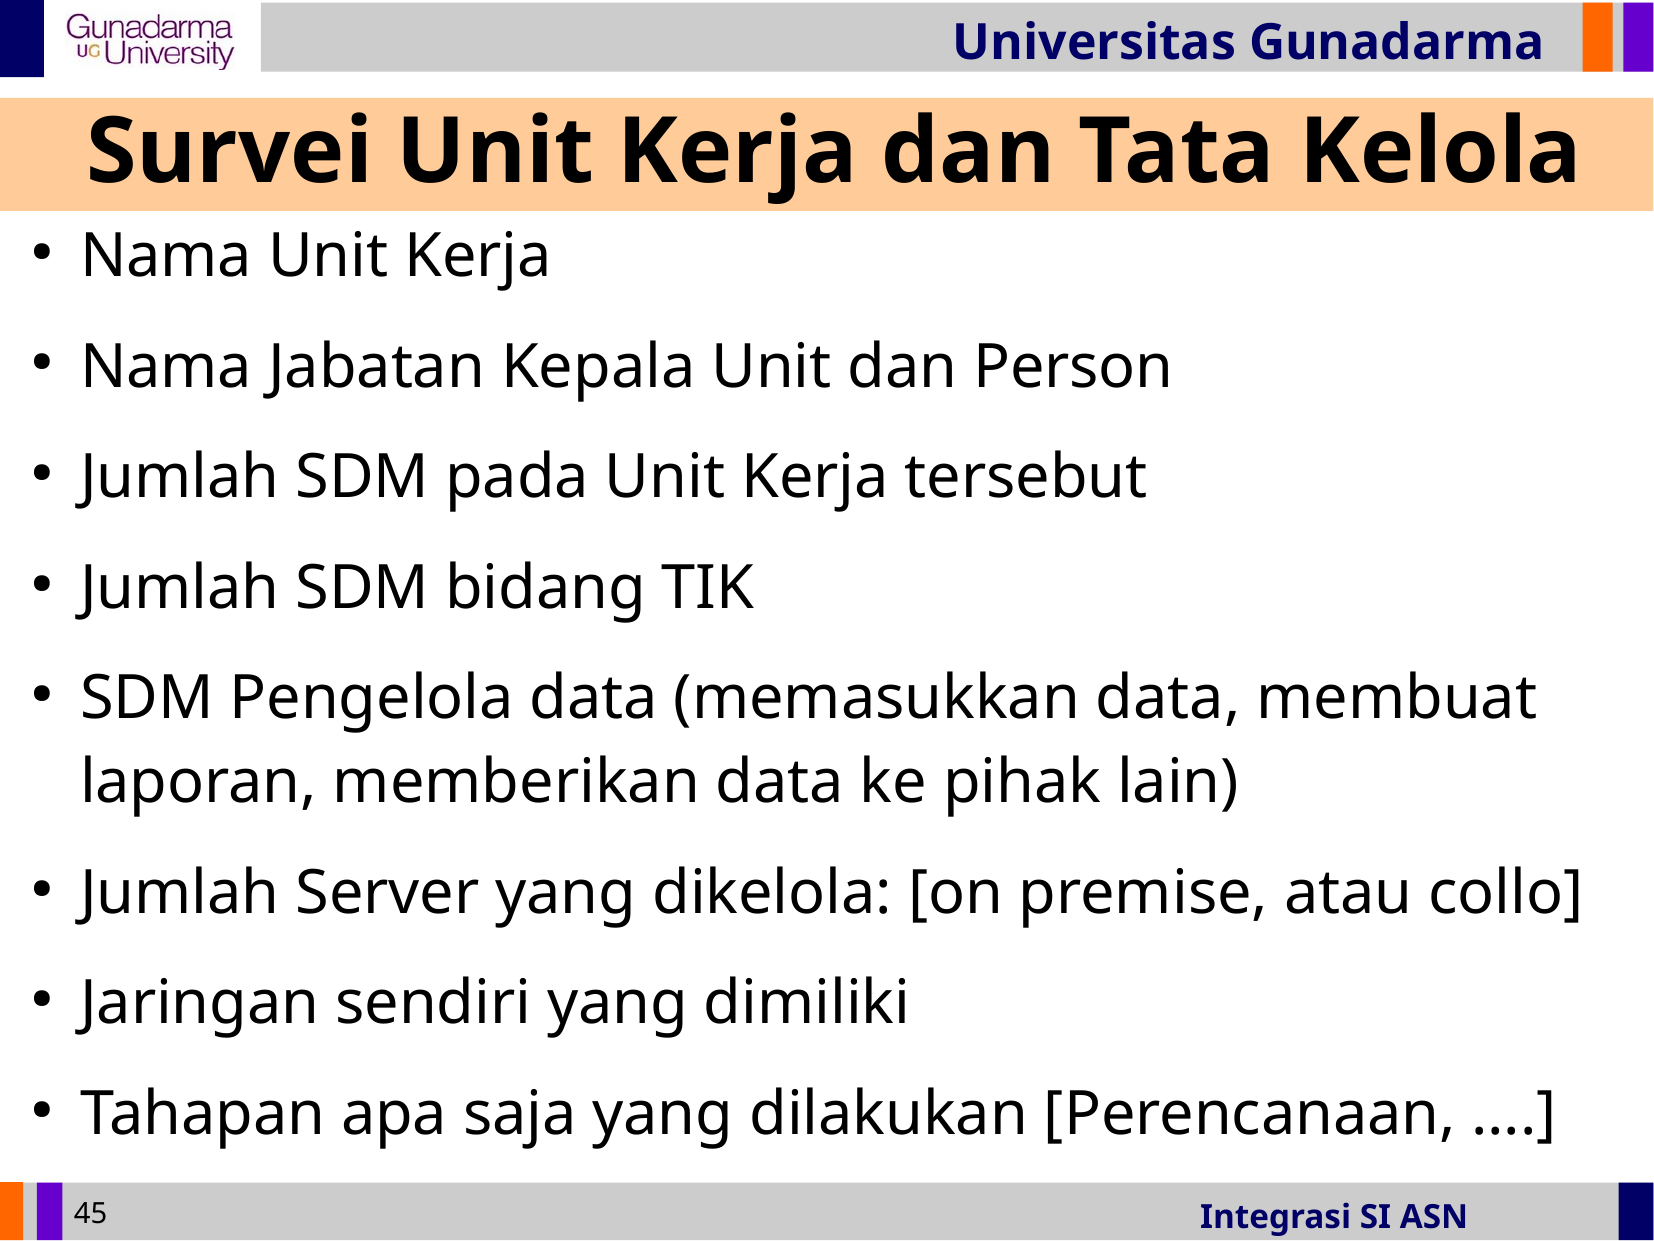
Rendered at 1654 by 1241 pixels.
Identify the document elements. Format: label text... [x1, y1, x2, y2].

picture [65, 0, 235, 70]
title Survei Unit Kerja dan Tata Kelola [78, 84, 1592, 210]
list Nama Unit Kerja Nama Jabatan Kepala Unit dan Person Jumlah SDM pada Unit Kerja tersebut Jumlah SDM bidang TIK SDM Pengelola data (memasukkan data, membuat laporan, memberikan data ke pihak lain) Jumlah Server yang dikelola: [on premise, atau collo] Jaringan sendiri yang dimiliki Tahapan apa saja yang dilakukan [Perencanaan, ….] [14, 210, 1630, 1171]
text_box [1592, 97, 1654, 211]
text_box [0, 97, 78, 211]
